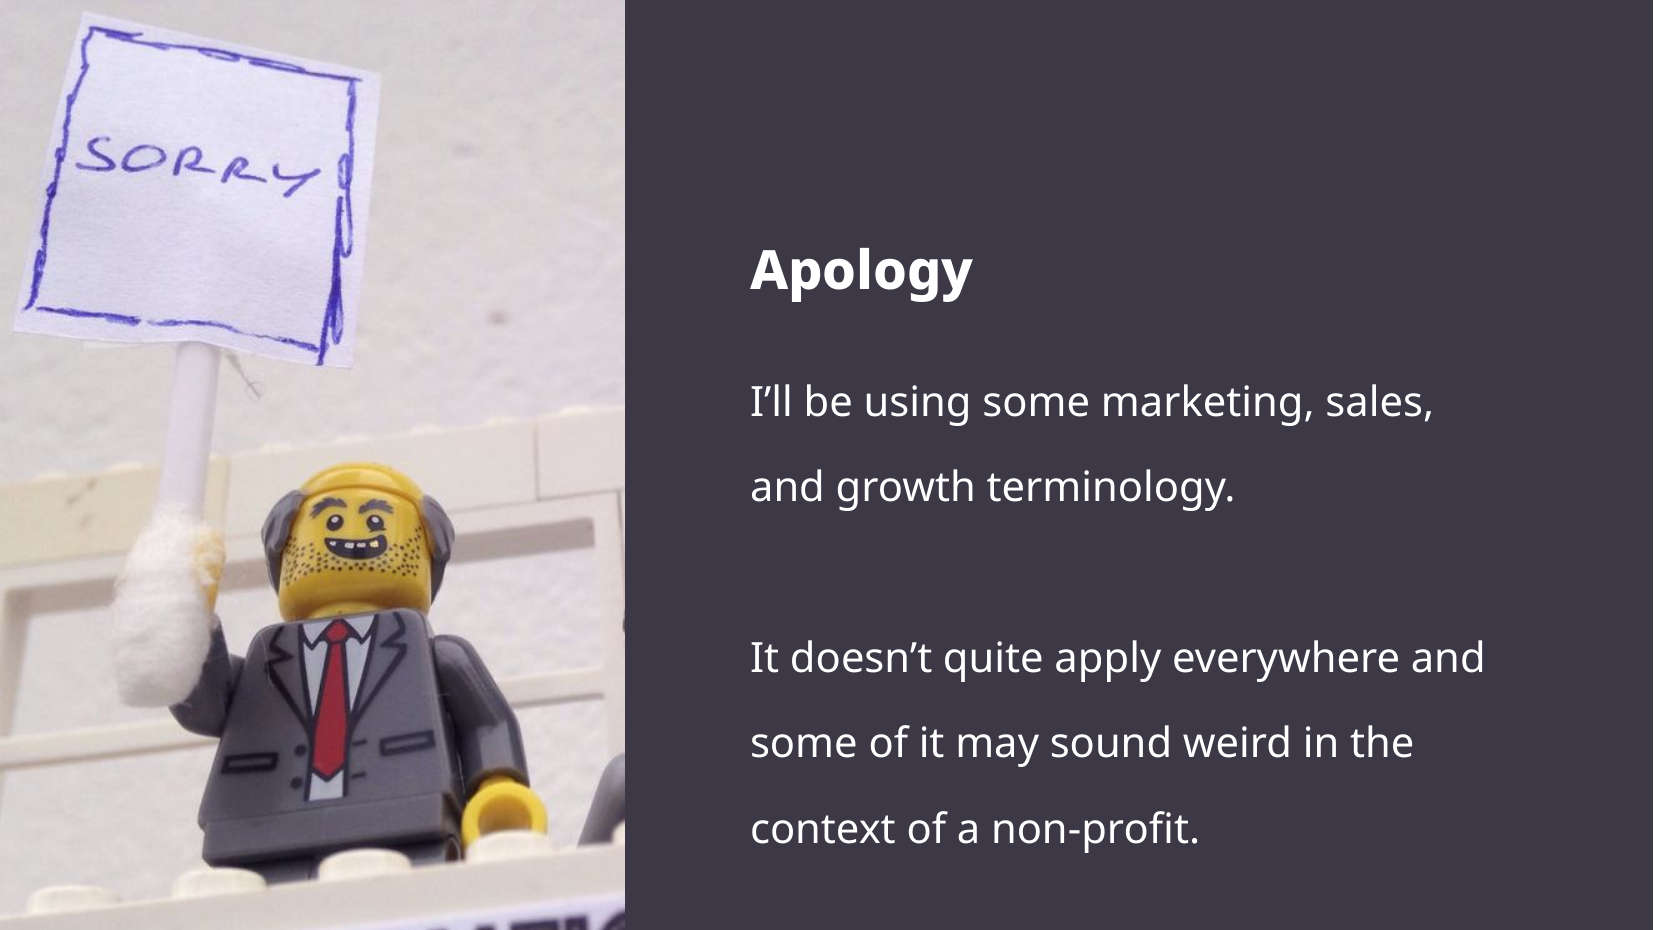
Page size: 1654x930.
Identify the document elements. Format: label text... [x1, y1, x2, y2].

title Apology [750, 150, 1501, 306]
subtitle I’ll be using some marketing, sales, and growth terminology. It doesn’t quite apply everywhere and some of it may sound weird in the context of a non-profit. [750, 342, 1501, 883]
picture [0, 0, 625, 930]
